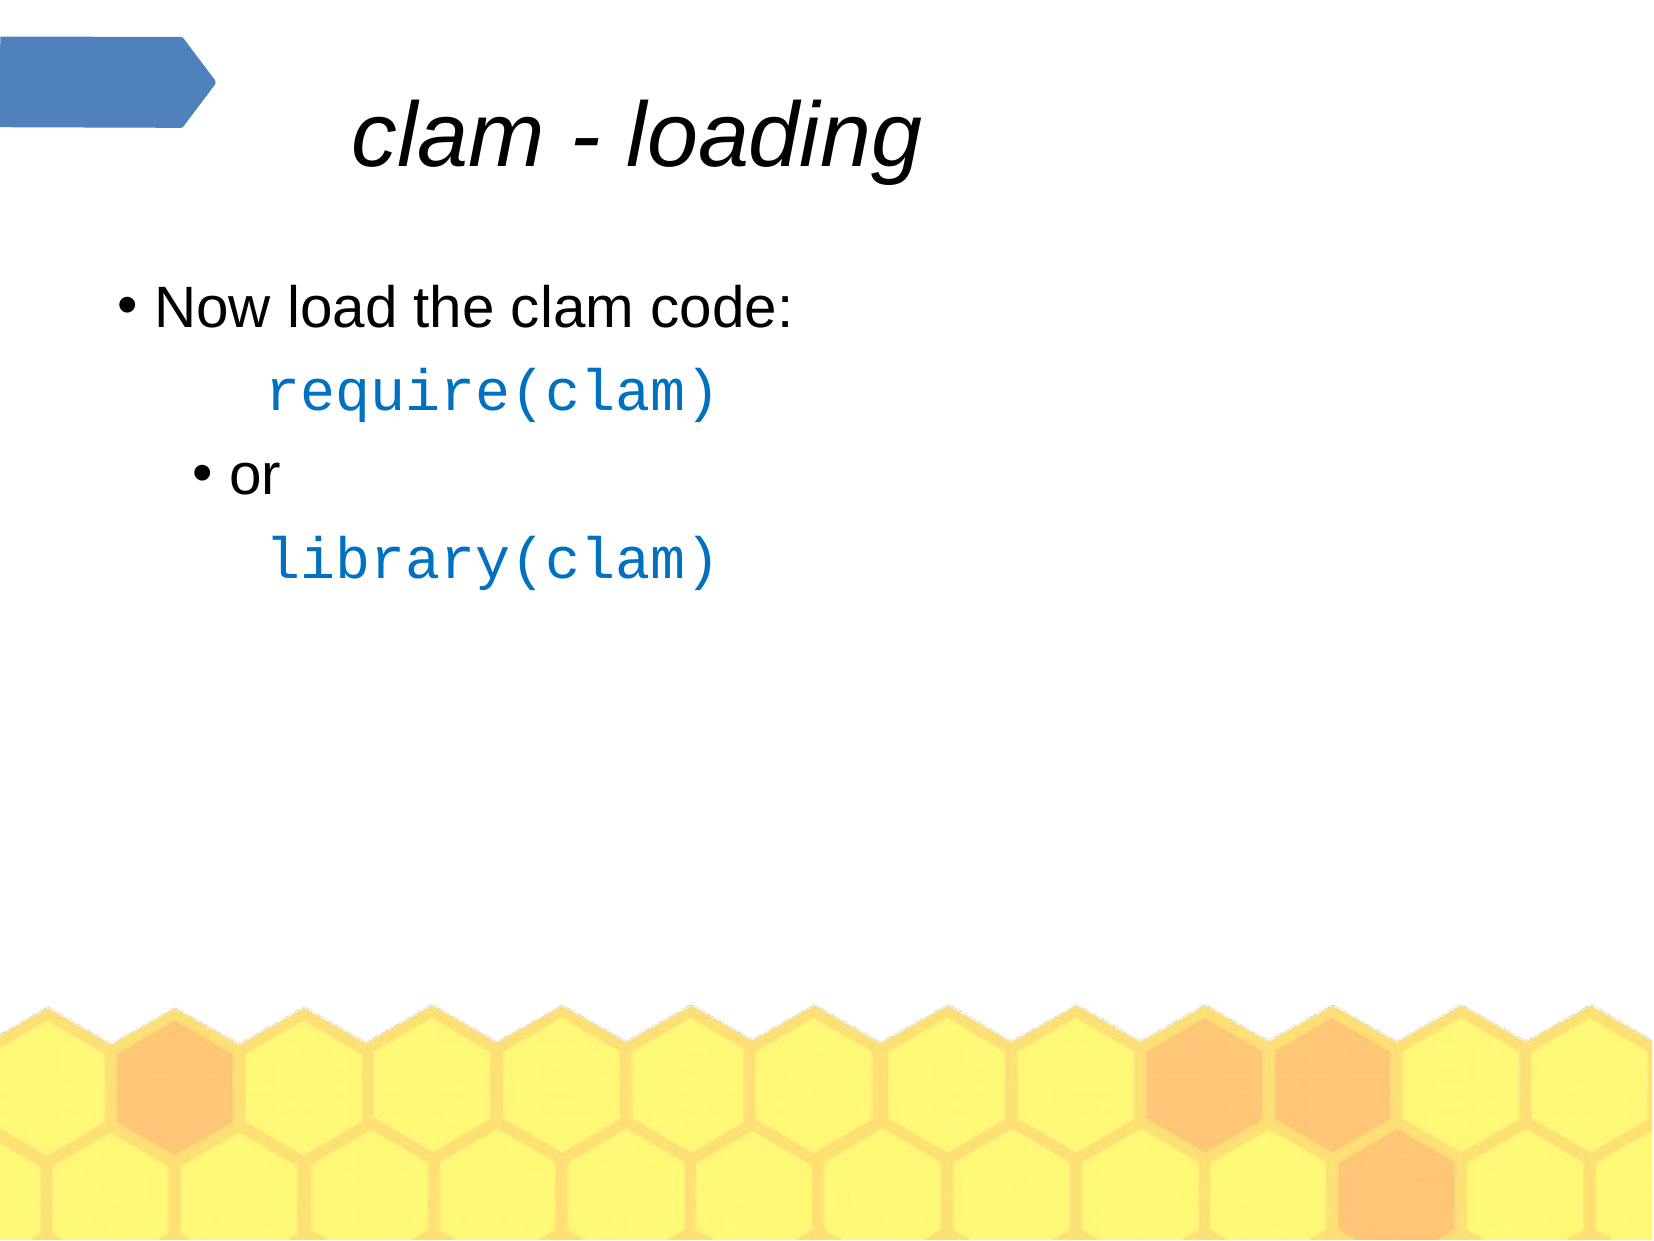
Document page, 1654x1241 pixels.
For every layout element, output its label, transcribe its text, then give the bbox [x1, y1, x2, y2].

picture [0, 1001, 1653, 1240]
text_box clam - loading [351, 21, 1560, 253]
text_box Now load the clam code: require(clam) or library(clam) [116, 276, 1560, 960]
